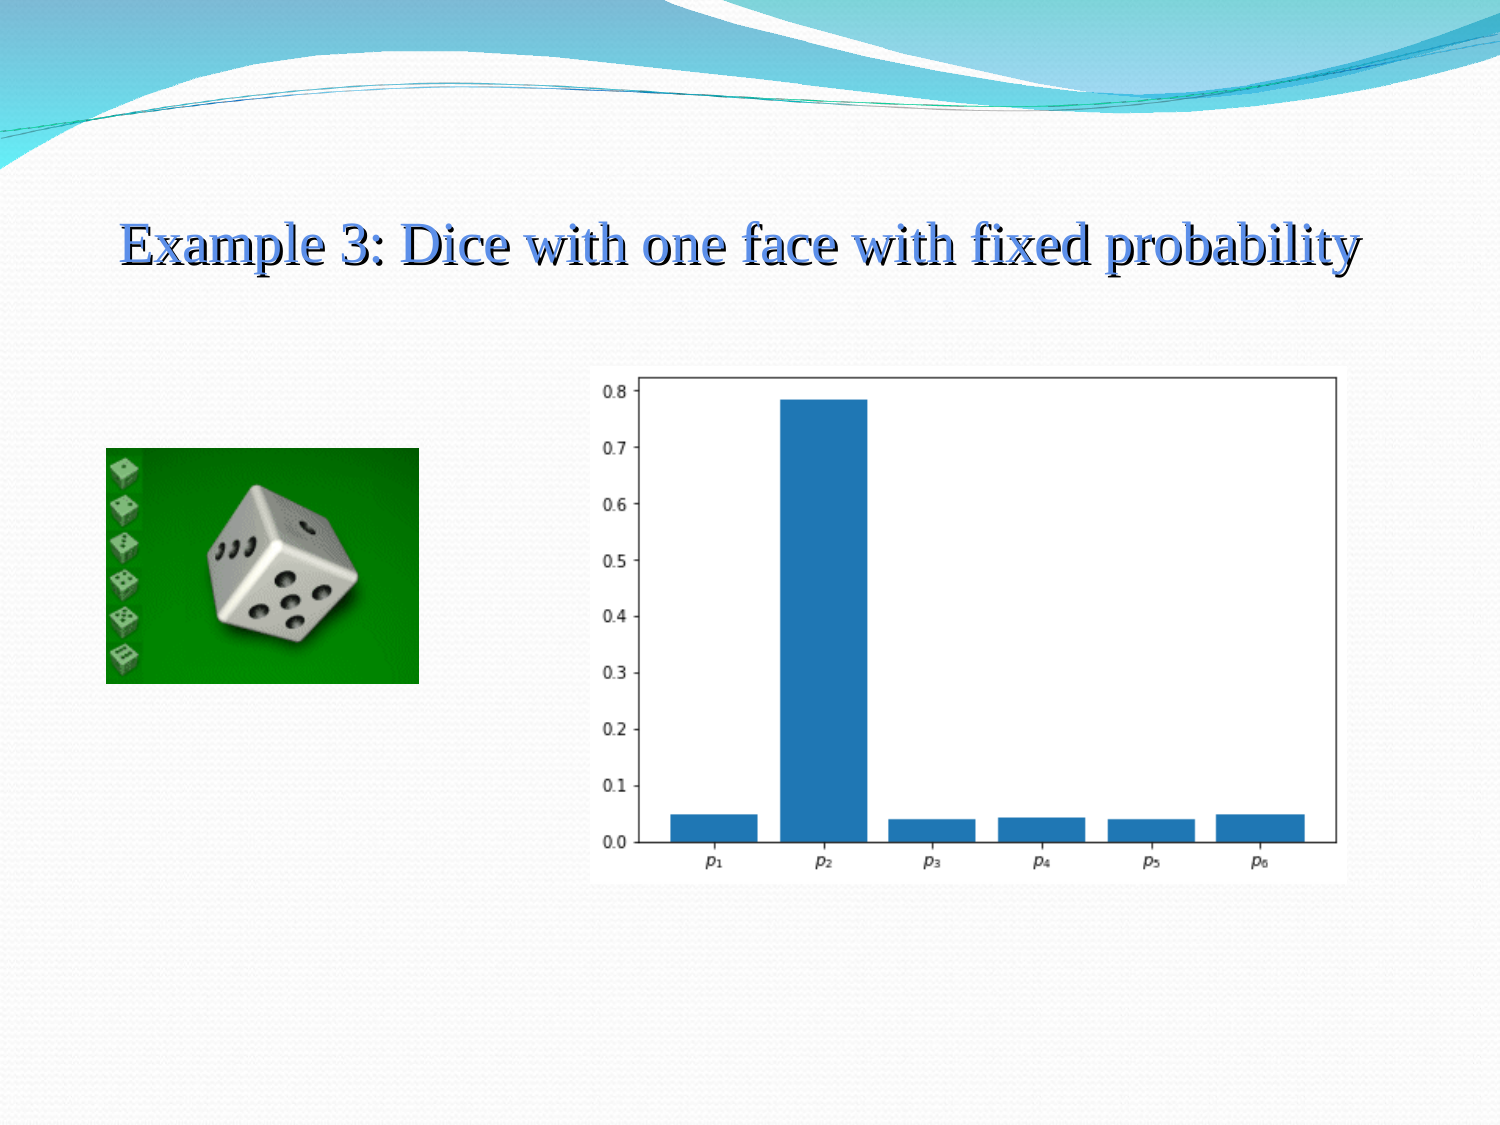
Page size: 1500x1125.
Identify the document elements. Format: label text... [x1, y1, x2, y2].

picture [0, 0, 1500, 1125]
text_box Example 3: Dice with one face with fixed probability [38, 207, 1465, 275]
